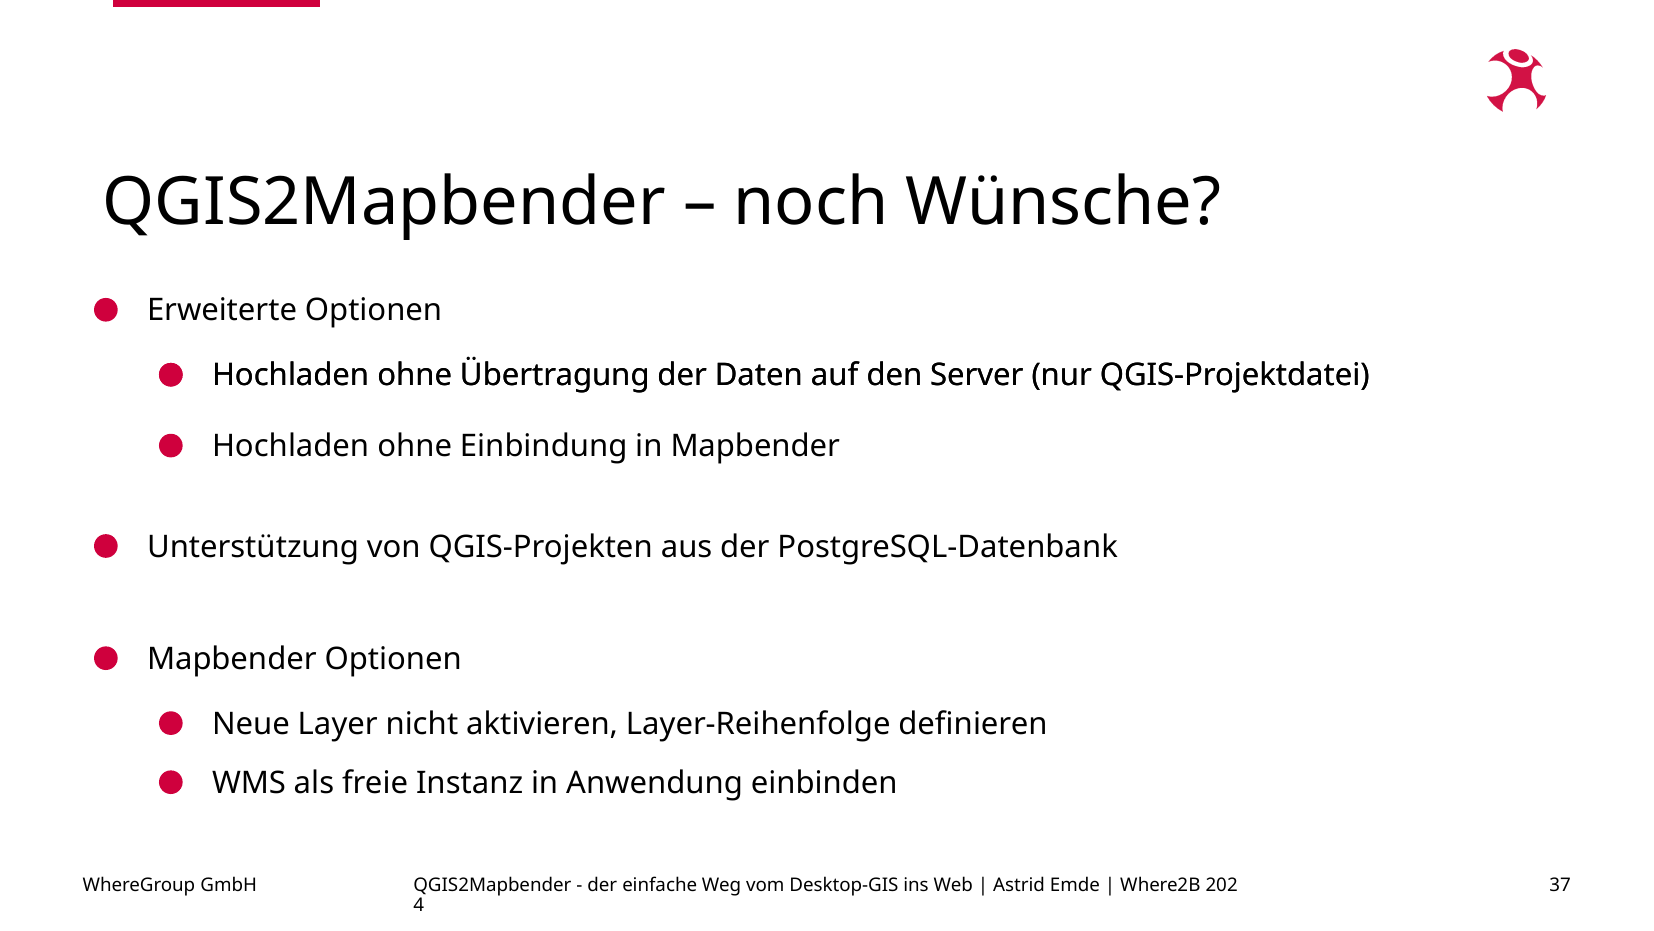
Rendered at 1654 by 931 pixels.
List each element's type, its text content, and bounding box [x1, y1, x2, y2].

text_box Mapbender Optionen [147, 638, 1477, 676]
text_box [94, 534, 118, 558]
text_box [94, 297, 118, 322]
text_box Unterstützung von QGIS-Projekten aus der PostgreSQL-Datenbank [147, 526, 1477, 564]
text_box Erweiterte Optionen [147, 289, 1477, 328]
text_box QGIS2Mapbender – noch Wünsche? [102, 157, 1477, 238]
text_box [158, 362, 183, 387]
text_box Hochladen ohne Übertragung der Daten auf den Server (nur QGIS-Projektdatei) [212, 354, 1542, 393]
text_box [158, 770, 183, 795]
text_box WMS als freie Instanz in Anwendung einbinden [212, 762, 1542, 800]
text_box [94, 646, 118, 671]
text_box Hochladen ohne Einbindung in Mapbender [212, 425, 1542, 463]
text_box Neue Layer nicht aktivieren, Layer-Reihenfolge definieren [212, 703, 1542, 741]
text_box [158, 433, 183, 458]
text_box [158, 711, 183, 735]
picture [1483, 49, 1554, 118]
